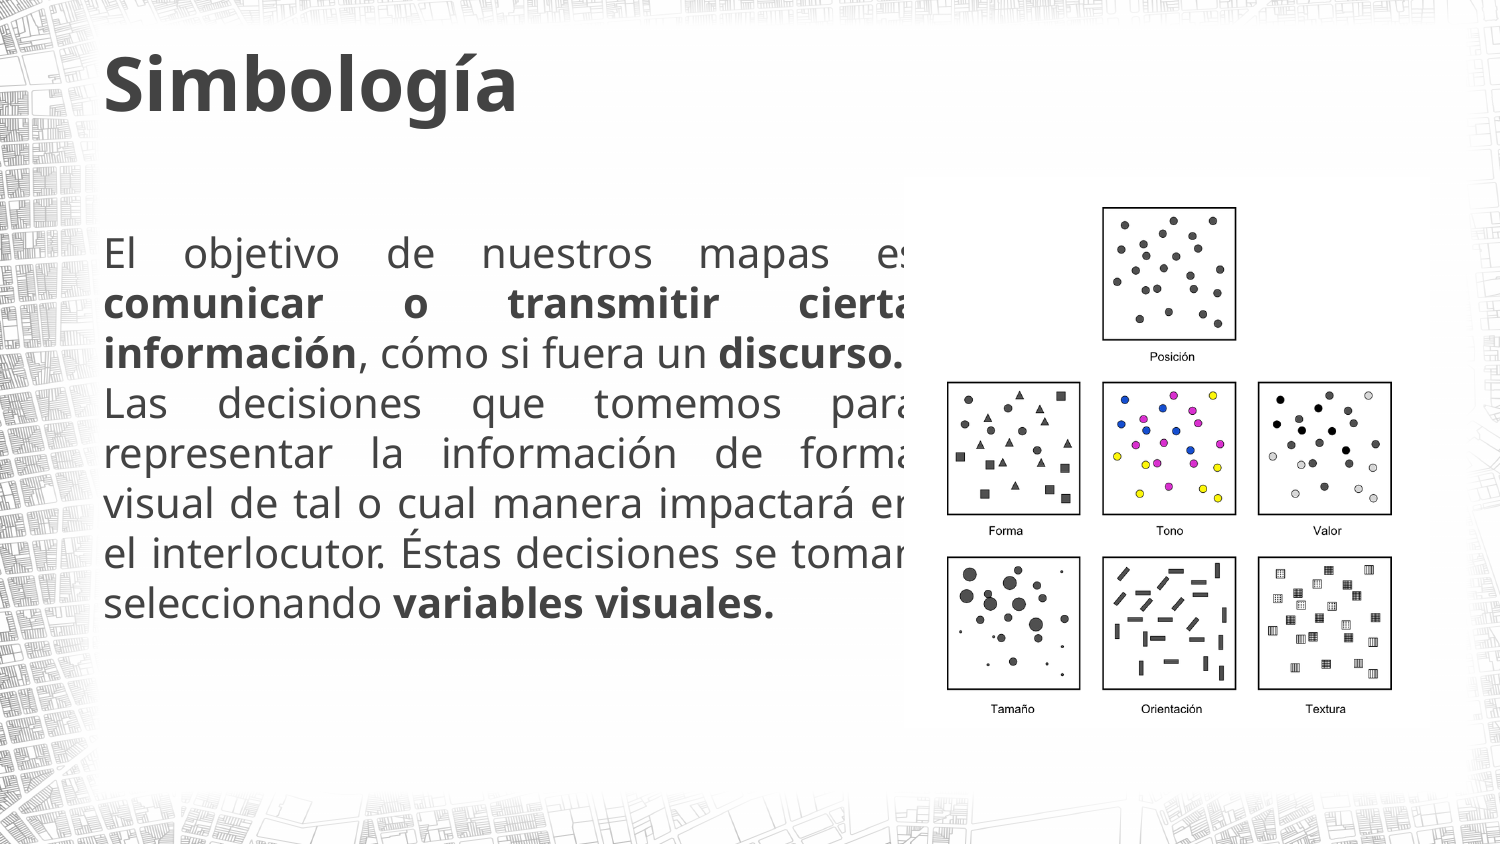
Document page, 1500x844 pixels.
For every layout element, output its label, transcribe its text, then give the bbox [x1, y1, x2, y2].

picture [0, 0, 1500, 844]
text_box Simbología El objetivo de nuestros mapas es comunicar o transmitir cierta información, cómo si fuera un discurso. Las decisiones que tomemos para representar la información de forma visual de tal o cual manera impactará en el interlocutor. Éstas decisiones se toman seleccionando variables visuales. [88, 29, 935, 844]
